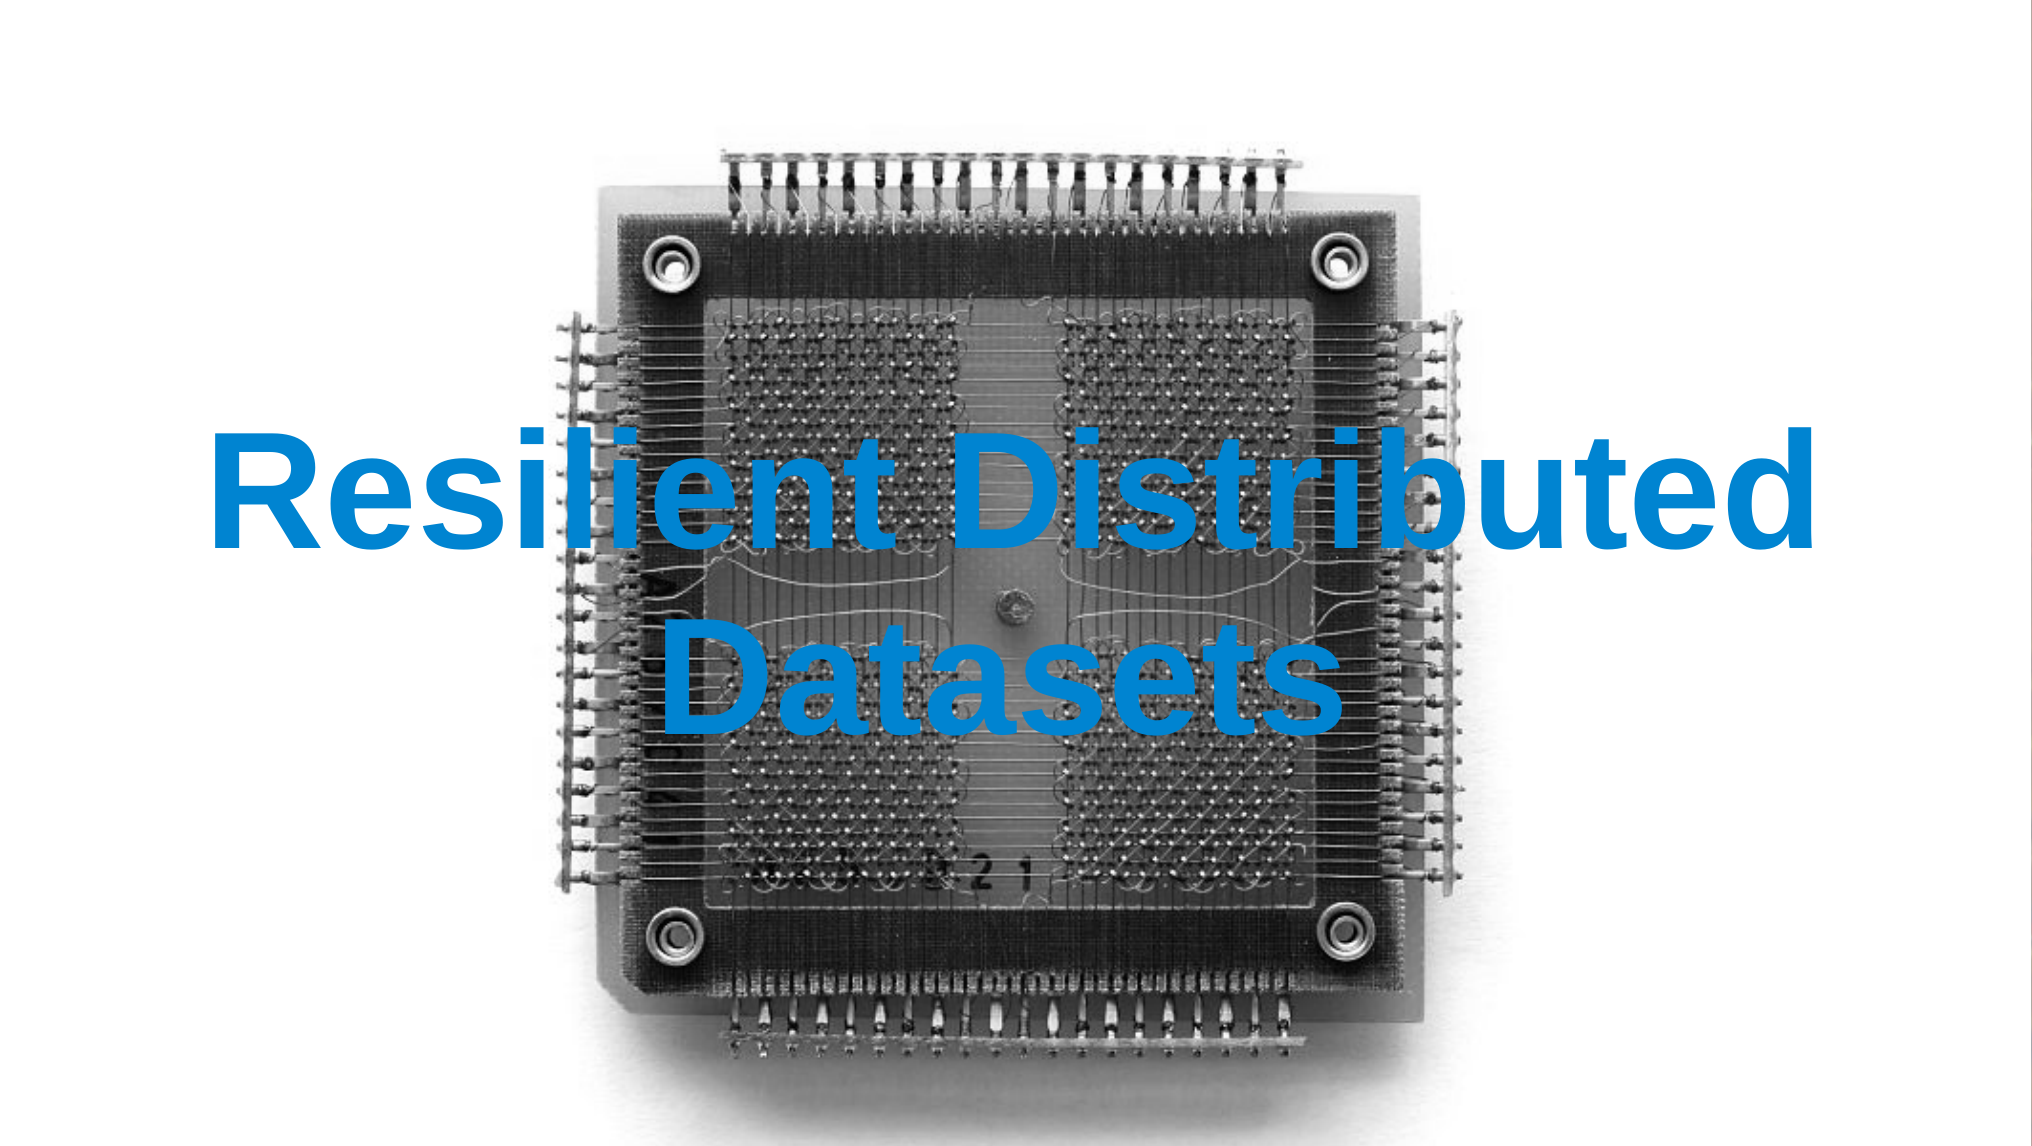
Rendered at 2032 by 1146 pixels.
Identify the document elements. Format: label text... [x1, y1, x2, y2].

text_box Resilient Distributed Datasets [94, 389, 1938, 1028]
picture [0, 0, 2032, 1146]
